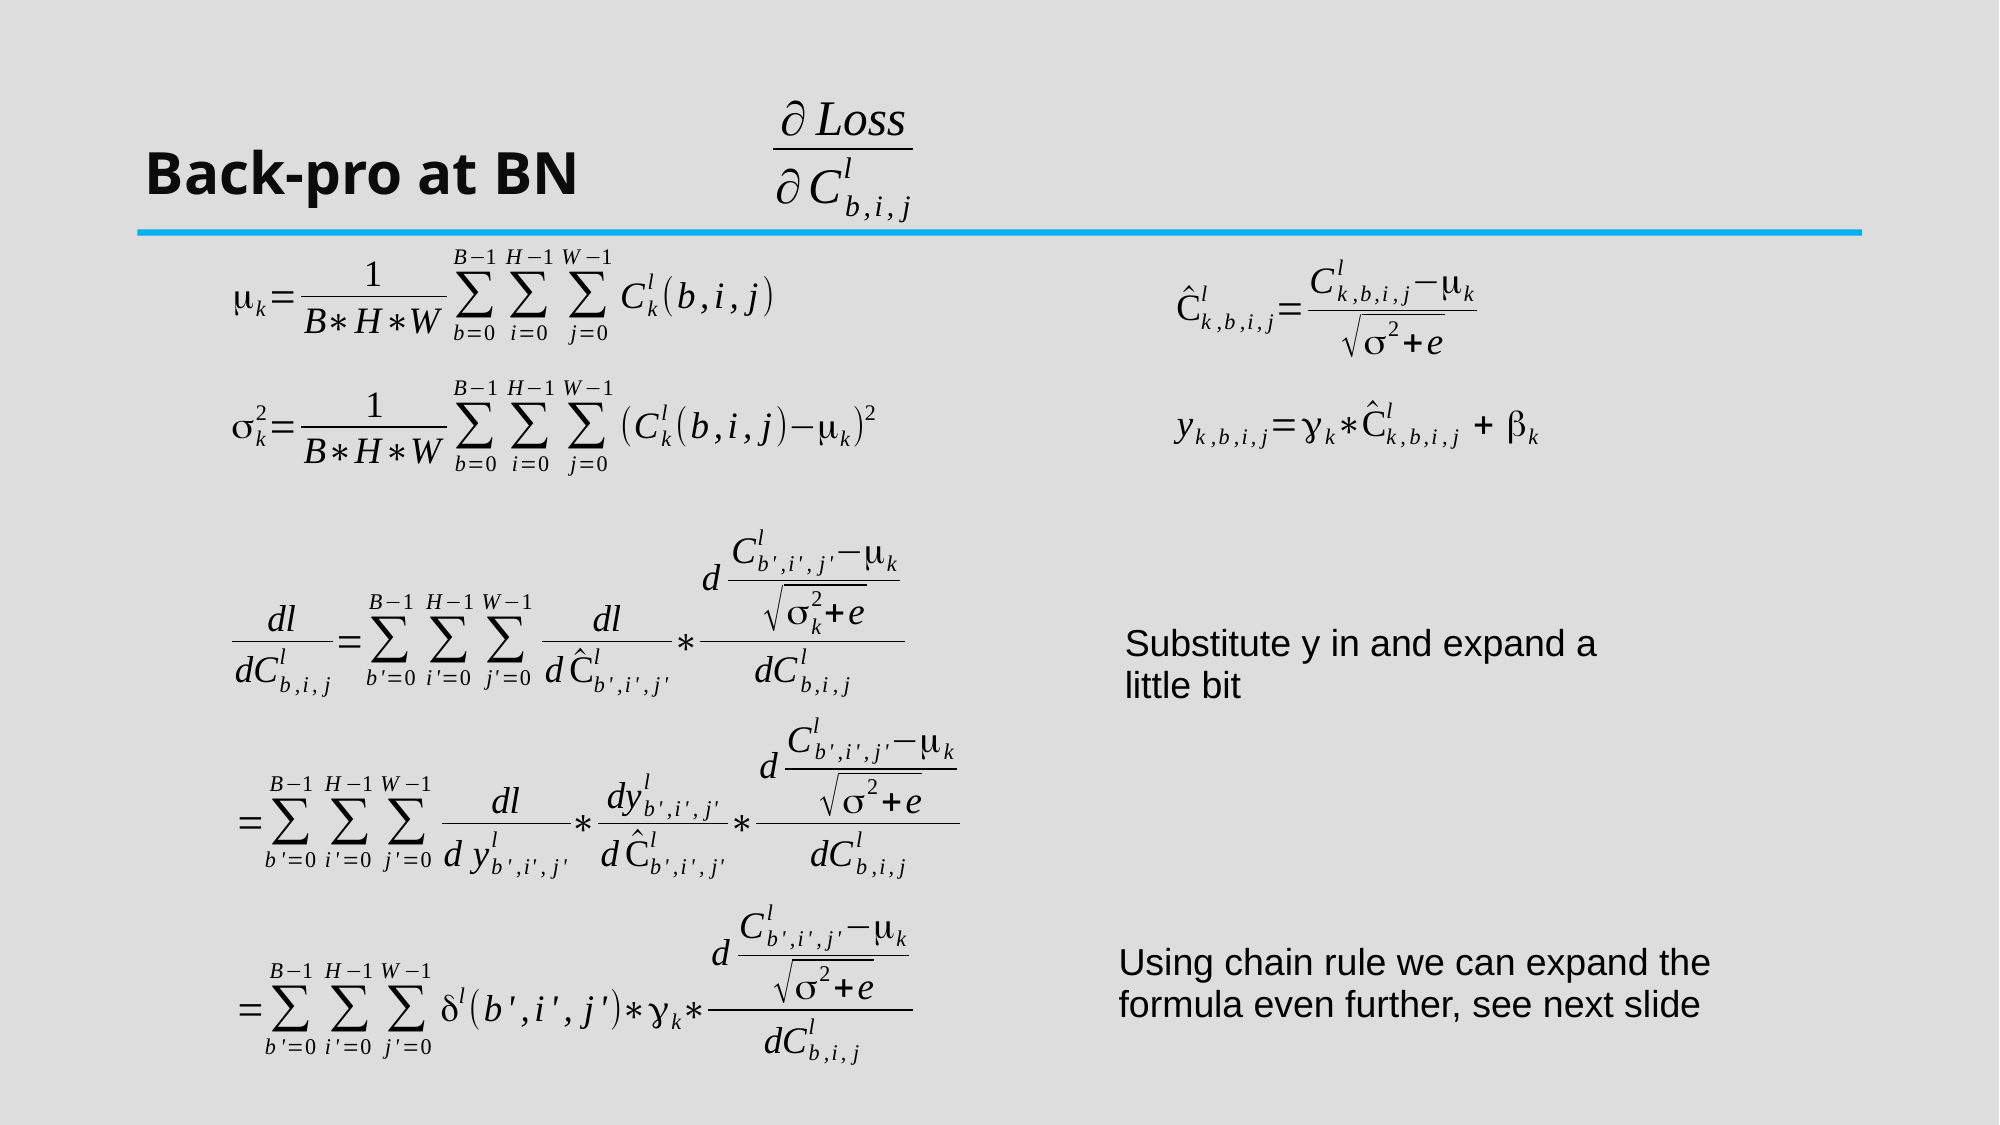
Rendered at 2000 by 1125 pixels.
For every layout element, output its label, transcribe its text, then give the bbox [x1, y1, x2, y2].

chart [225, 900, 921, 1066]
chart [225, 713, 968, 879]
title Back-pro at BN [137, 108, 1863, 233]
chart [225, 375, 882, 476]
chart [1170, 254, 1486, 363]
chart [765, 90, 922, 223]
chart [1166, 397, 1546, 451]
chart [226, 244, 781, 346]
text_box Using chain rule we can expand the formula even further, see next slide [1103, 933, 1861, 1075]
chart [224, 525, 912, 697]
text_box Substitute y in and expand a little bit [1110, 615, 1666, 714]
